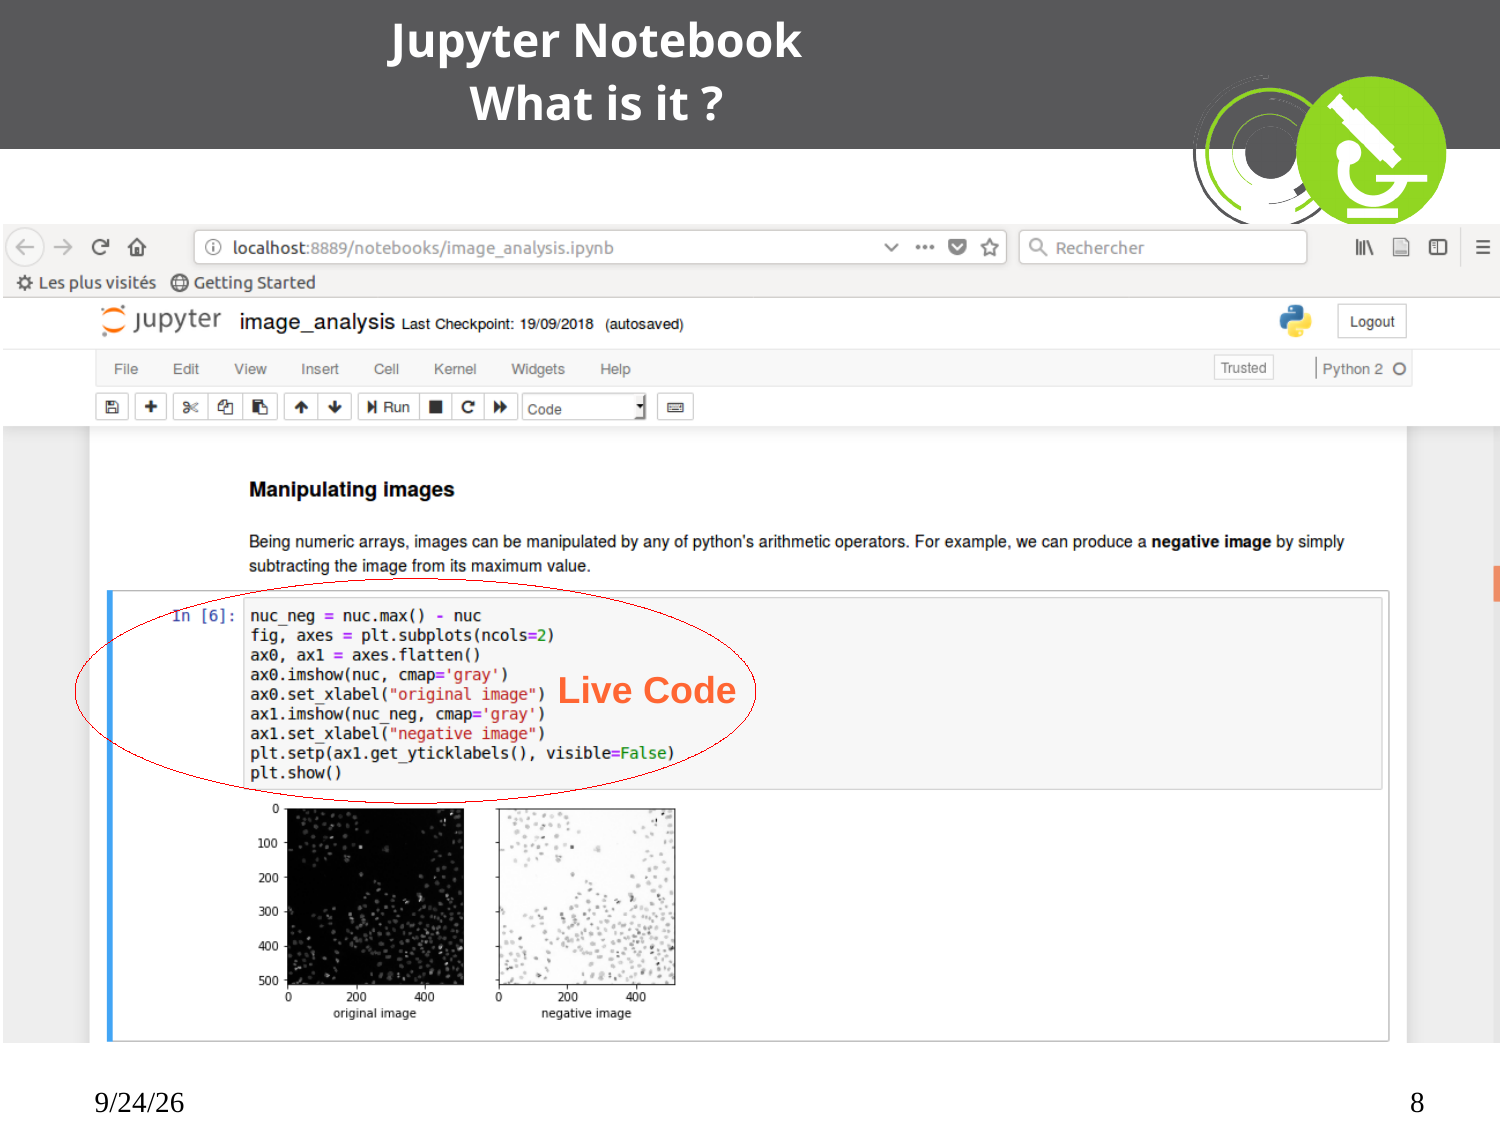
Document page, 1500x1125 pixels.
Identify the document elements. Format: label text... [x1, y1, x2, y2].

text_box Live Code [75, 578, 756, 804]
title Jupyter Notebook What is it ? [0, 0, 1193, 142]
picture [3, 69, 1500, 1044]
